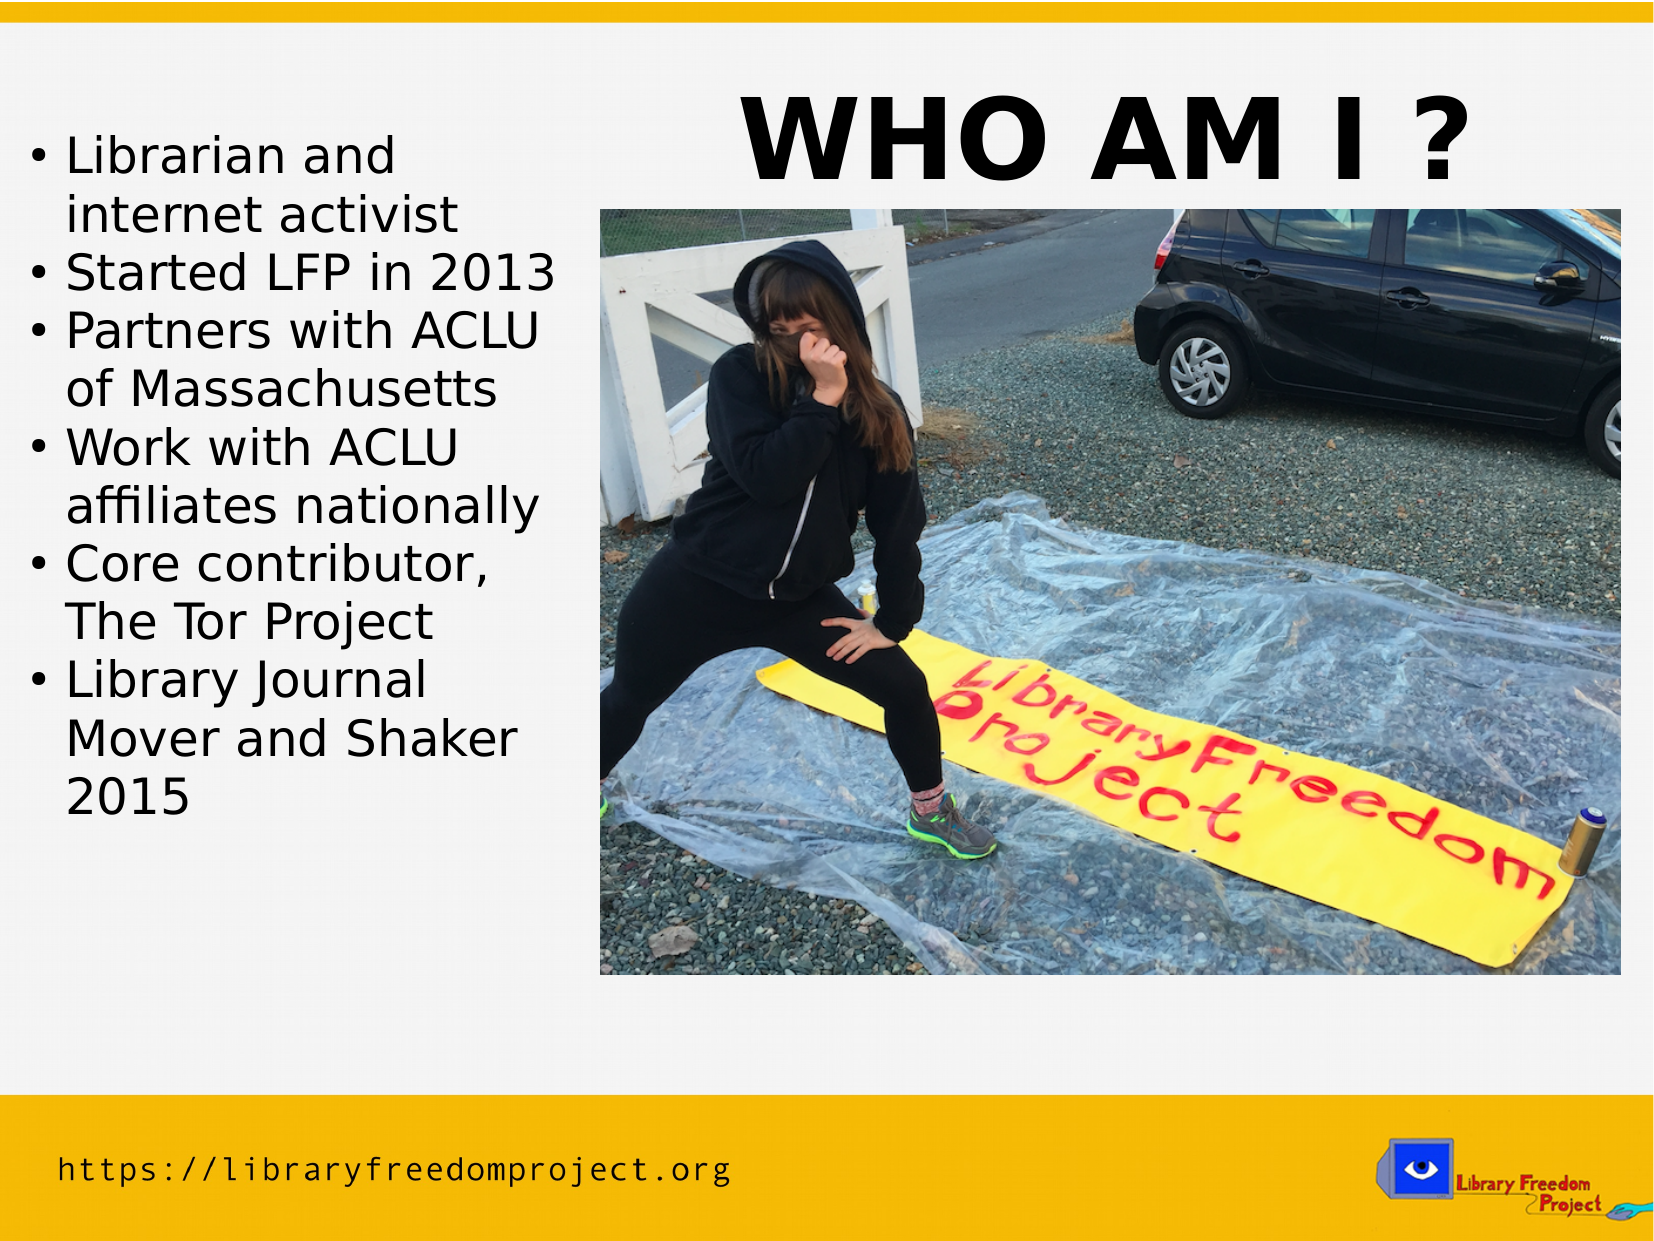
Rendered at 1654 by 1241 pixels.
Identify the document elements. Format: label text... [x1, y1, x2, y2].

text_box Librarian and internet activist Started LFP in 2013 Partners with ACLU of Massachusetts Work with ACLU affiliates nationally Core contributor, The Tor Project Library Journal Mover and Shaker 2015 [15, 120, 585, 1066]
text_box WHO AM I ? [737, 75, 1515, 207]
picture [0, 2, 1654, 1241]
